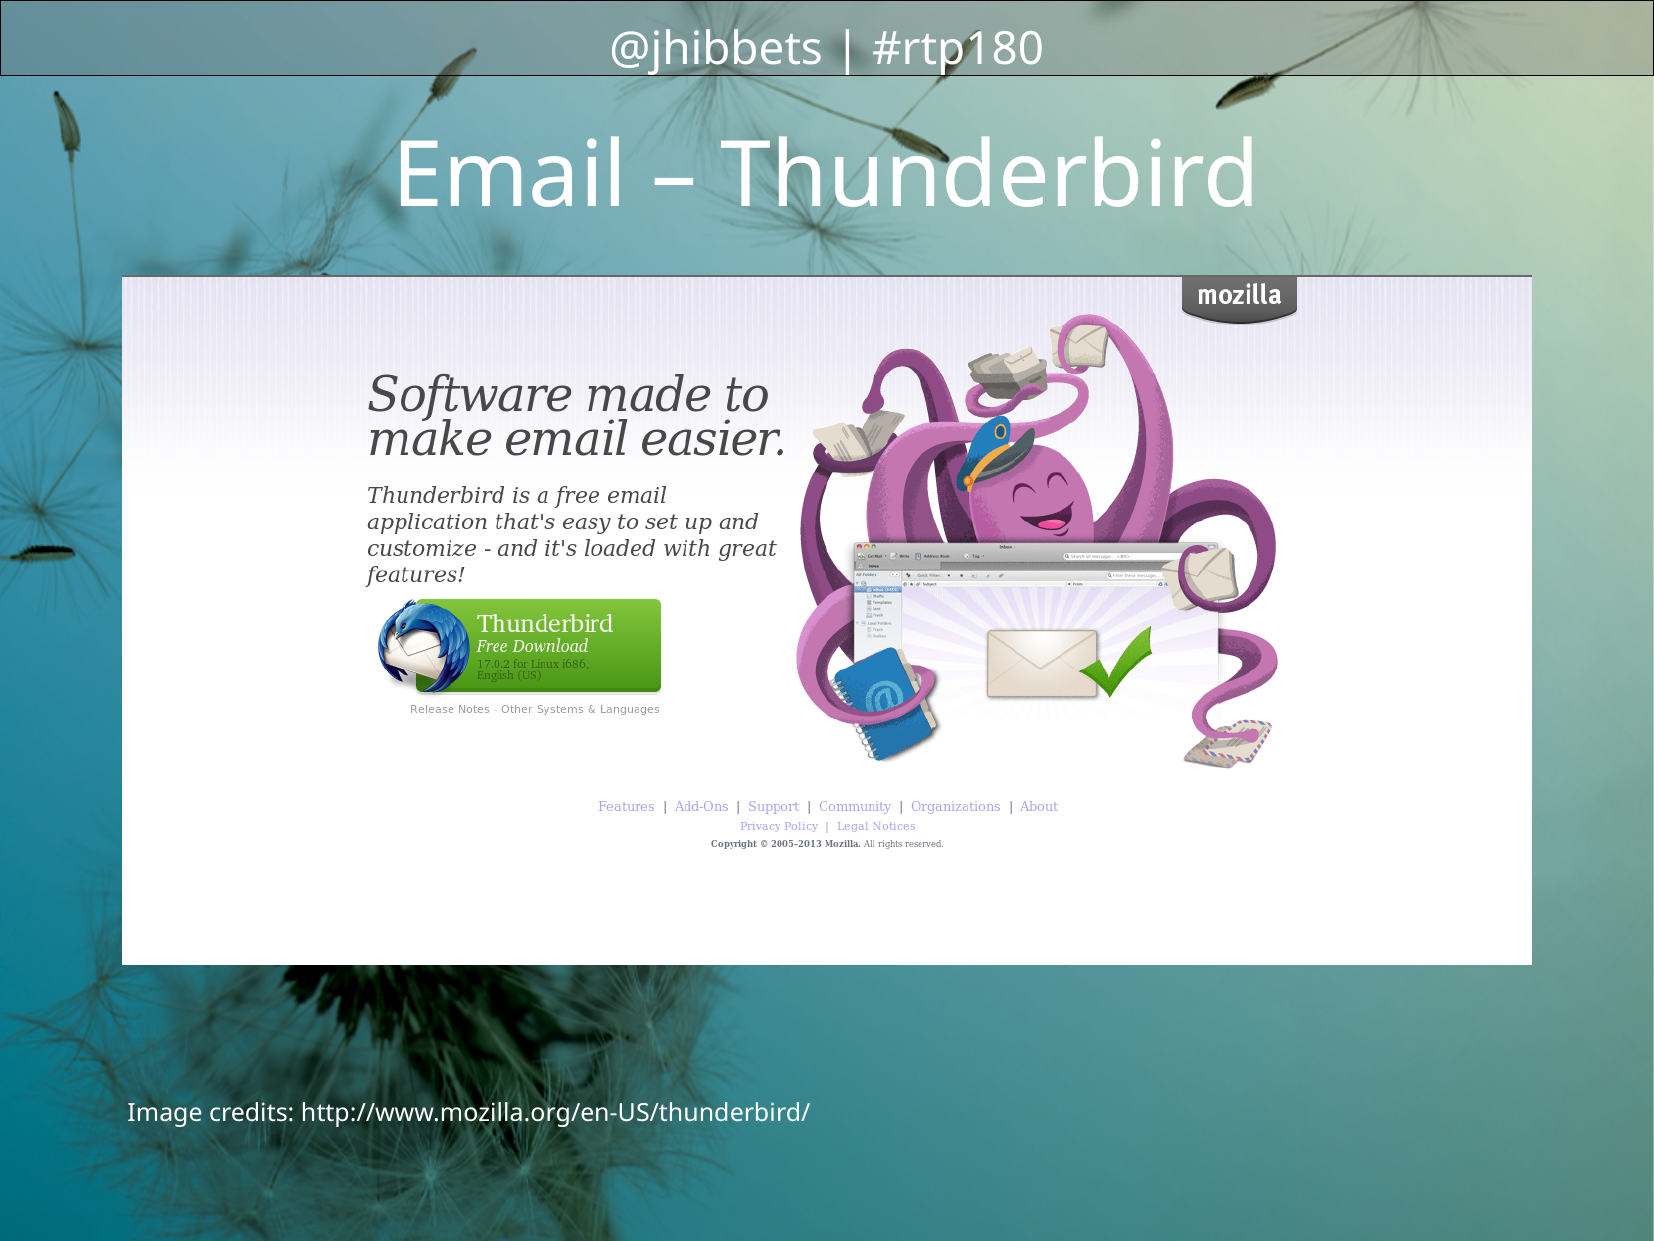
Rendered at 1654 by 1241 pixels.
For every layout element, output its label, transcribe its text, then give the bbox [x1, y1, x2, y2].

title Email – Thunderbird [82, 67, 1571, 275]
picture [0, 76, 1654, 1241]
text_box Image credits: http://www.mozilla.org/en-US/thunderbird/ [112, 1087, 837, 1131]
